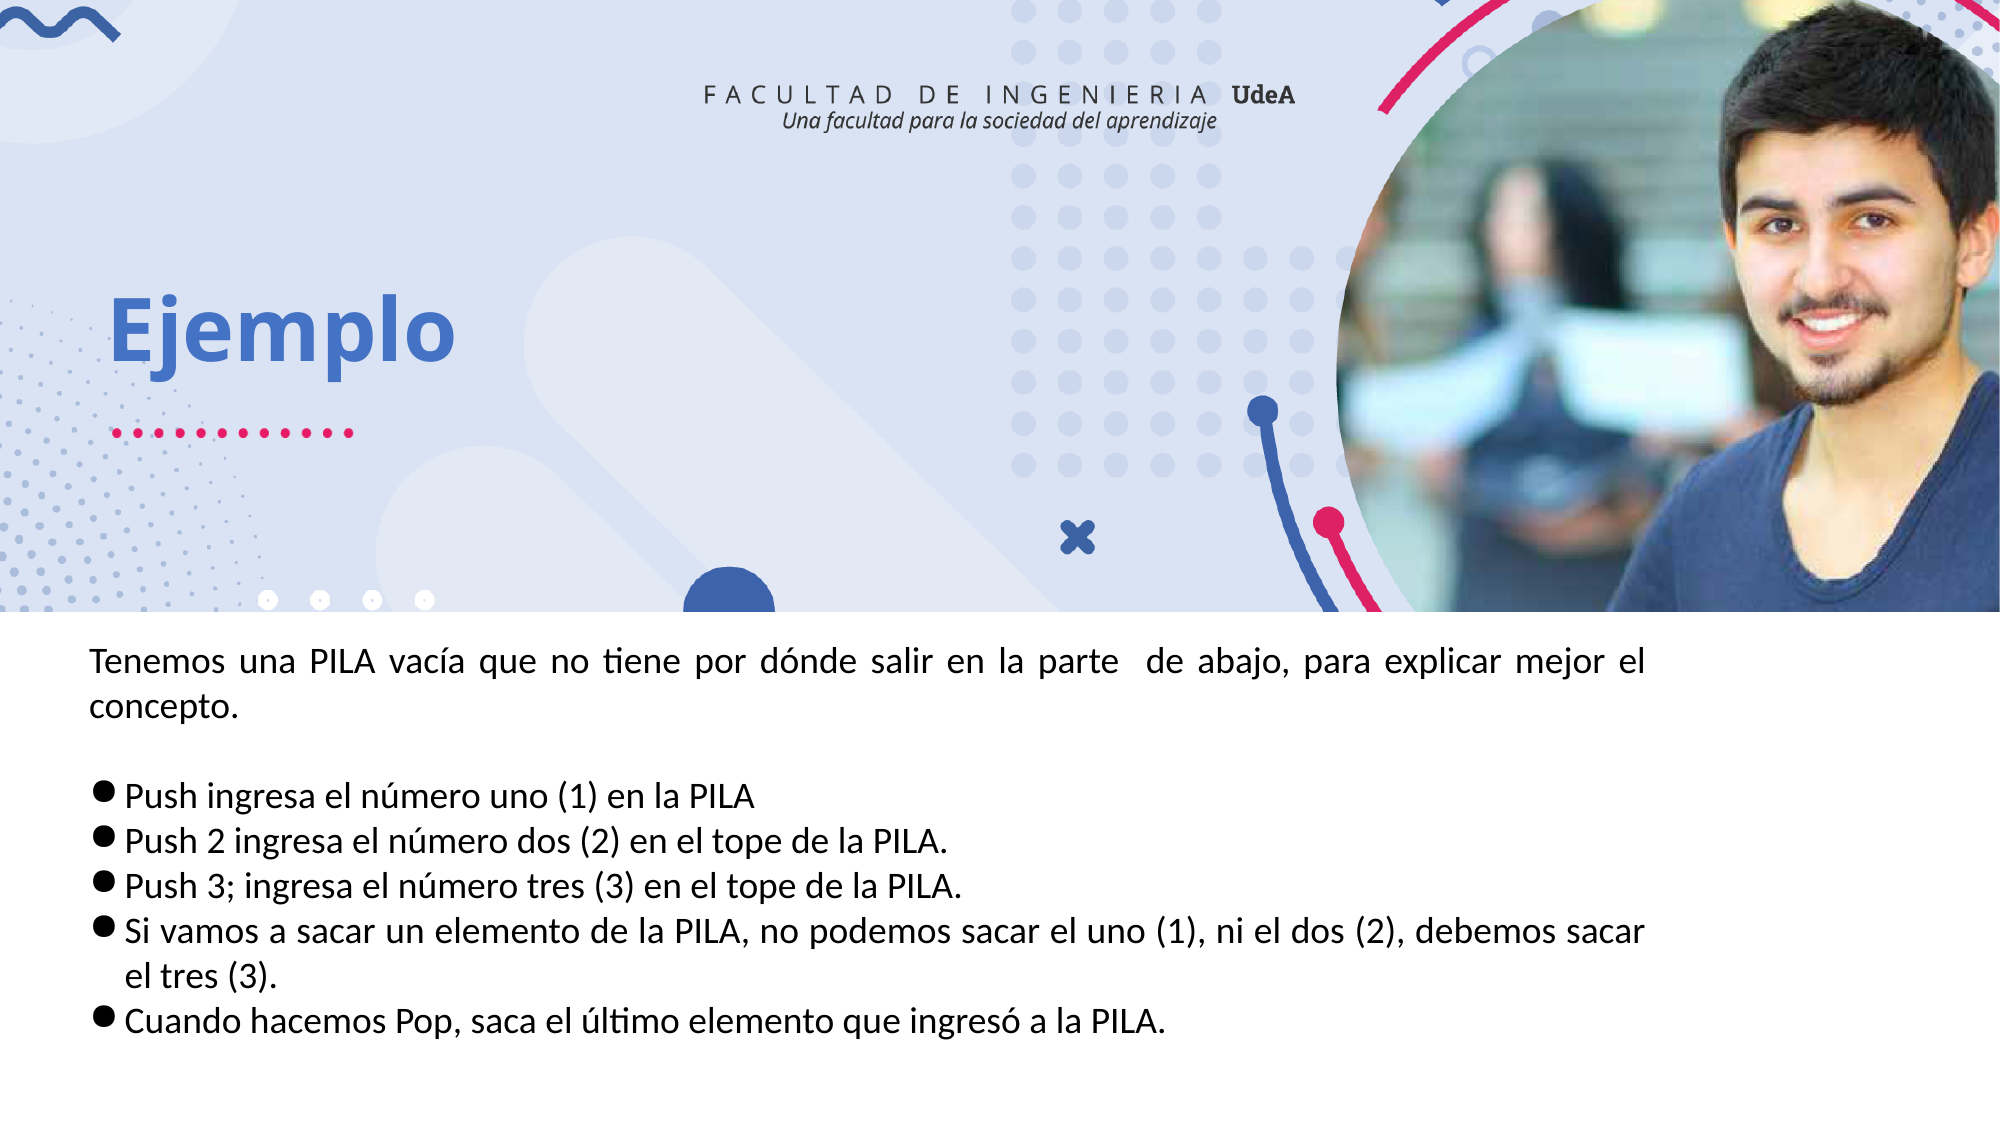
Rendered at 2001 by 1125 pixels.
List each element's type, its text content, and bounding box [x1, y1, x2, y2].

text_box Ejemplo [92, 277, 988, 389]
picture [0, 0, 2000, 612]
text_box Tenemos una PILA vacía que no tiene por dónde salir en la parte de abajo, para explicar mejor el concepto. Push ingresa el número uno (1) en la PILA Push 2 ingresa el número dos (2) en el tope de la PILA. Push 3; ingresa el número tres (3) en el tope de la PILA. Si vamos a sacar un elemento de la PILA, no podemos sacar el uno (1), ni el dos (2), debemos sacar el tres (3). Cuando hacemos Pop, saca el último elemento que ingresó a la PILA. [74, 628, 1663, 1049]
